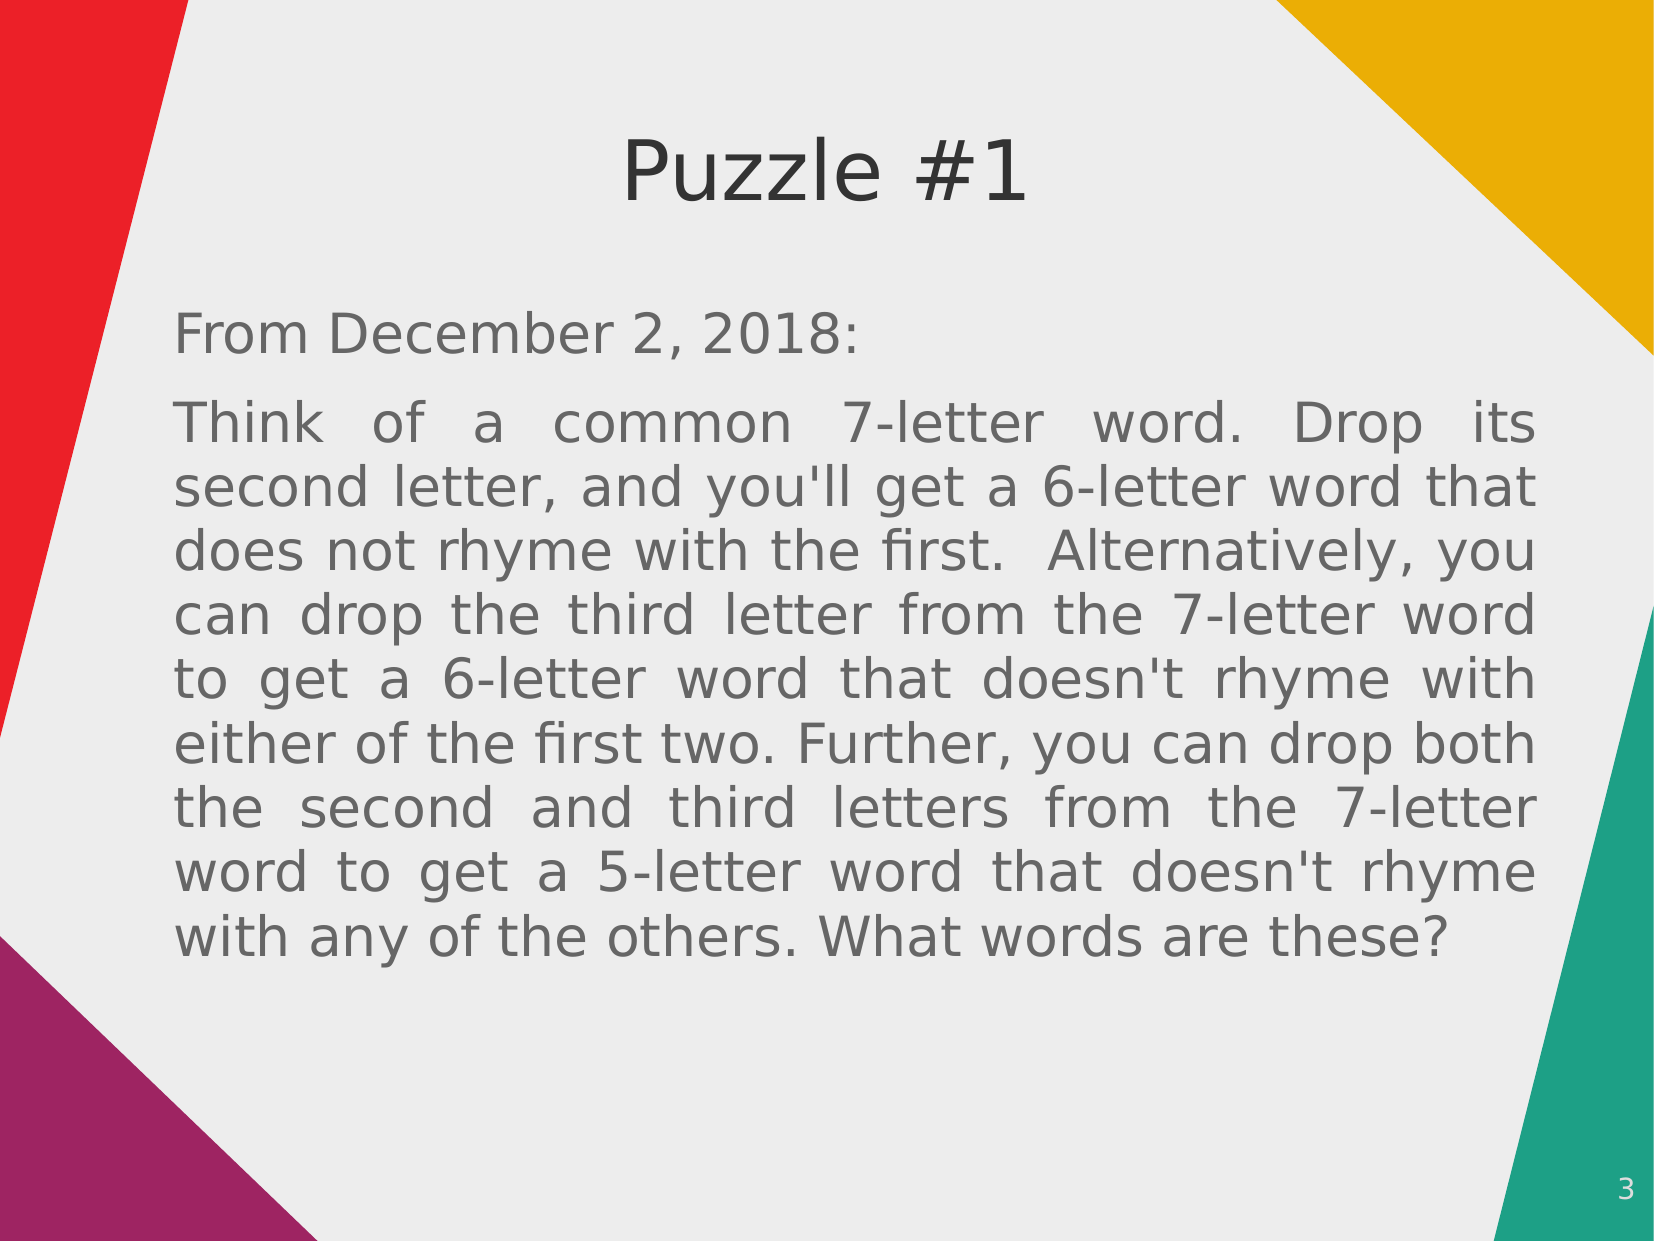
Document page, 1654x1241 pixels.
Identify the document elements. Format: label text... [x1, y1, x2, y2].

list From December 2, 2018: Think of a common 7-letter word. Drop its second letter, and you'll get a 6-letter word that does not rhyme with the first. Alternatively, you can drop the third letter from the 7-letter word to get a 6-letter word that doesn't rhyme with either of the first two. Further, you can drop both the second and third letters from the 7-letter word to get a 5-letter word that doesn't rhyme with any of the others. What words are these? [114, 302, 1539, 1033]
title Puzzle #1 [114, 73, 1539, 271]
